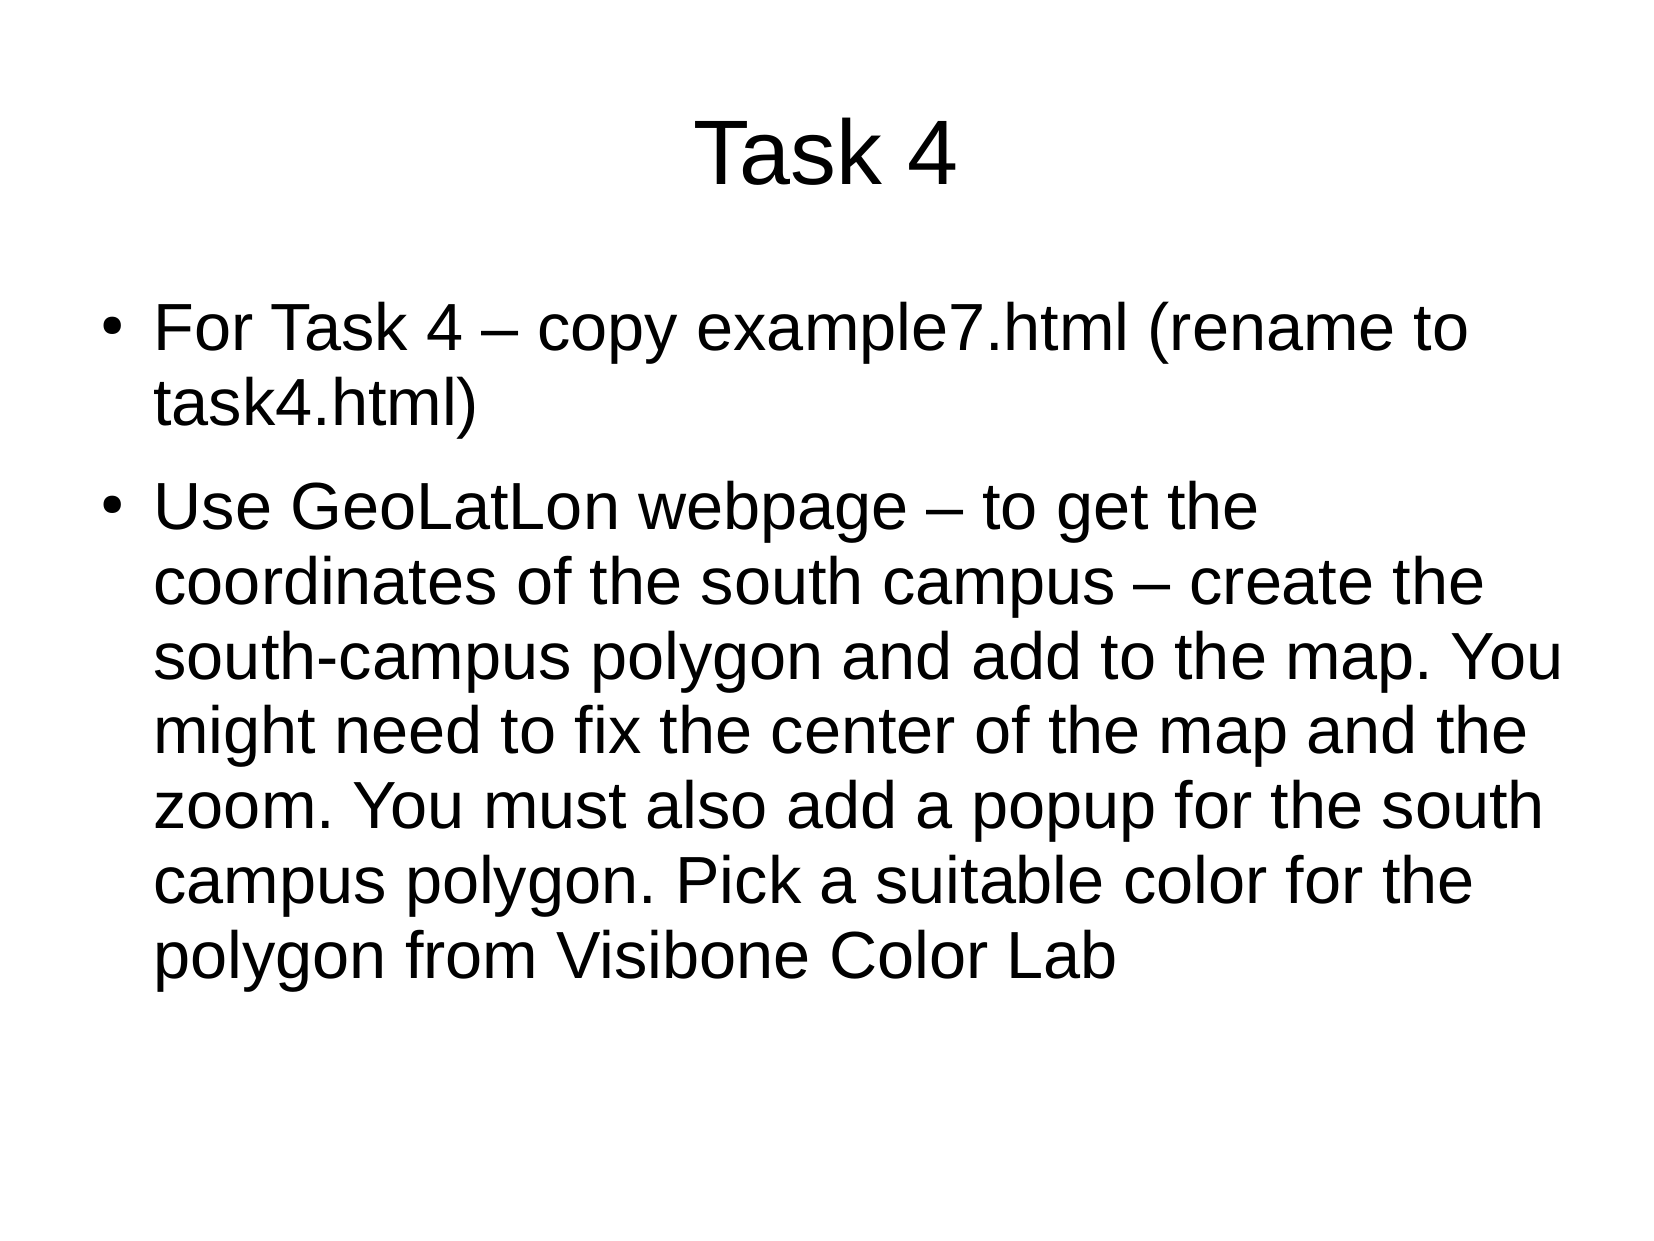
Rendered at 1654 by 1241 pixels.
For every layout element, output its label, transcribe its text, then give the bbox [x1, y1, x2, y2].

title Task 4 [82, 49, 1571, 257]
list For Task 4 – copy example7.html (rename to task4.html) Use GeoLatLon webpage – to get the coordinates of the south campus – create the south-campus polygon and add to the map. You might need to fix the center of the map and the zoom. You must also add a popup for the south campus polygon. Pick a suitable color for the polygon from Visibone Color Lab [82, 290, 1571, 1010]
